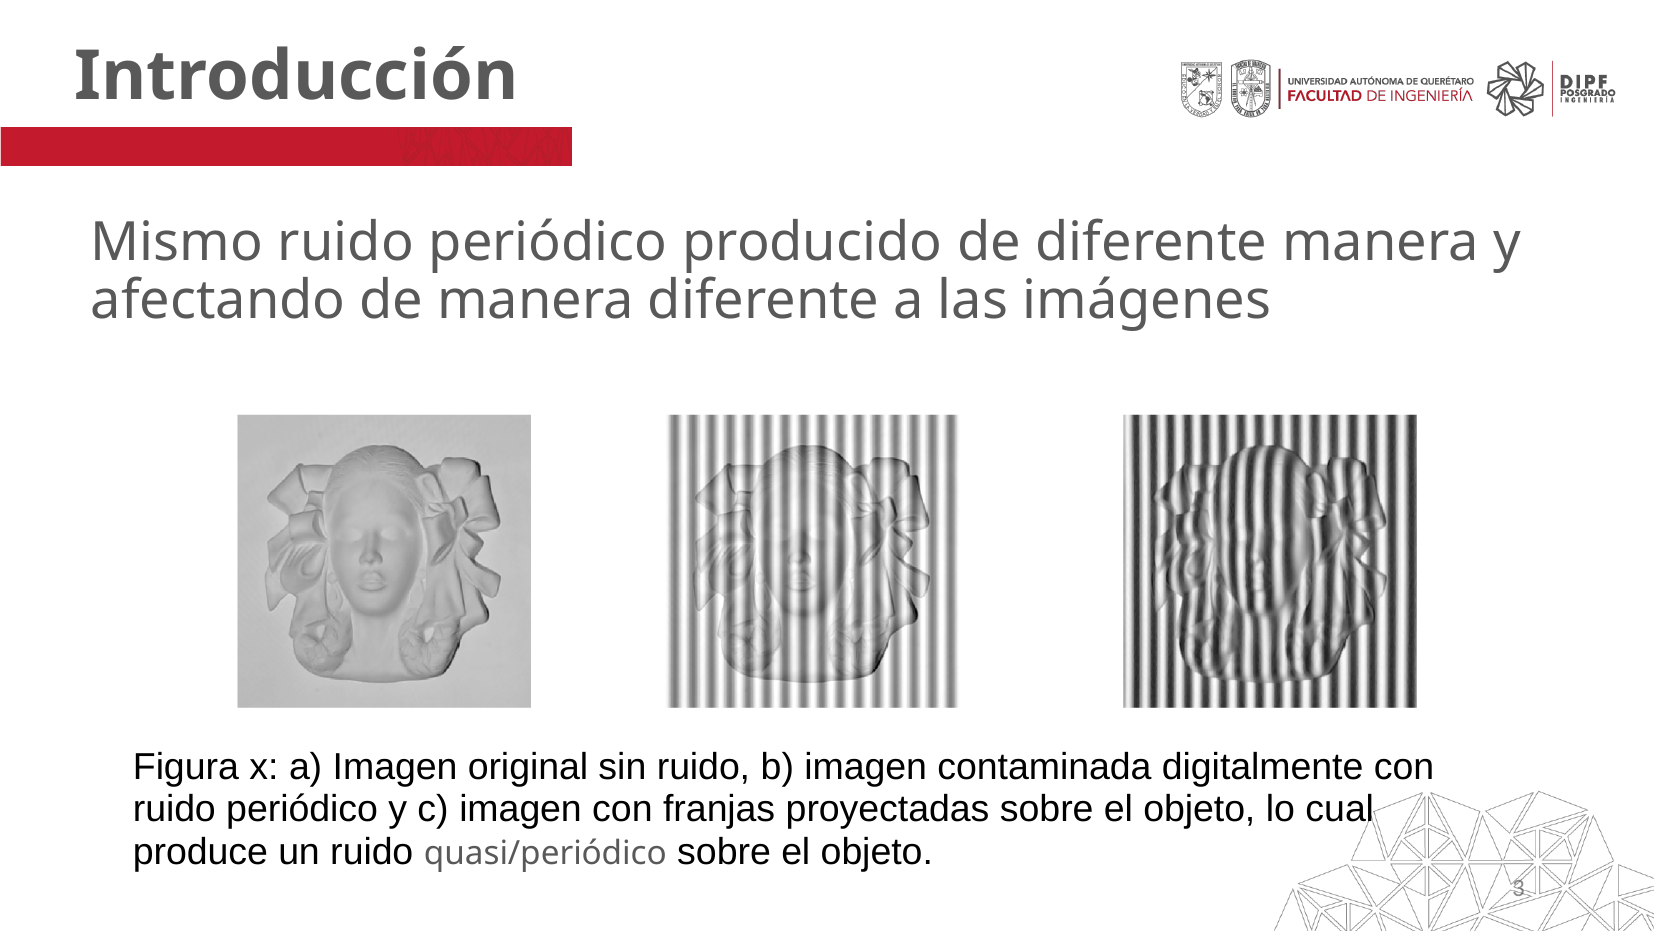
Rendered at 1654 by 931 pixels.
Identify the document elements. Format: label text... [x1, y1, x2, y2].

picture [0, 127, 572, 166]
picture [1122, 413, 1418, 709]
picture [1257, 781, 1654, 931]
list Mismo ruido periódico producido de diferente manera y afectando de manera diferente a las imágenes [75, 205, 1538, 342]
picture [236, 413, 532, 709]
text_box Introducción [54, 11, 572, 127]
picture [664, 413, 961, 709]
picture [1176, 54, 1620, 133]
text_box Figura x: a) Imagen original sin ruido, b) imagen contaminada digitalmente con ruido periódico y c) imagen con franjas proyectadas sobre el objeto, lo cual produce un ruido quasi/periódico sobre el objeto. [118, 738, 1506, 879]
